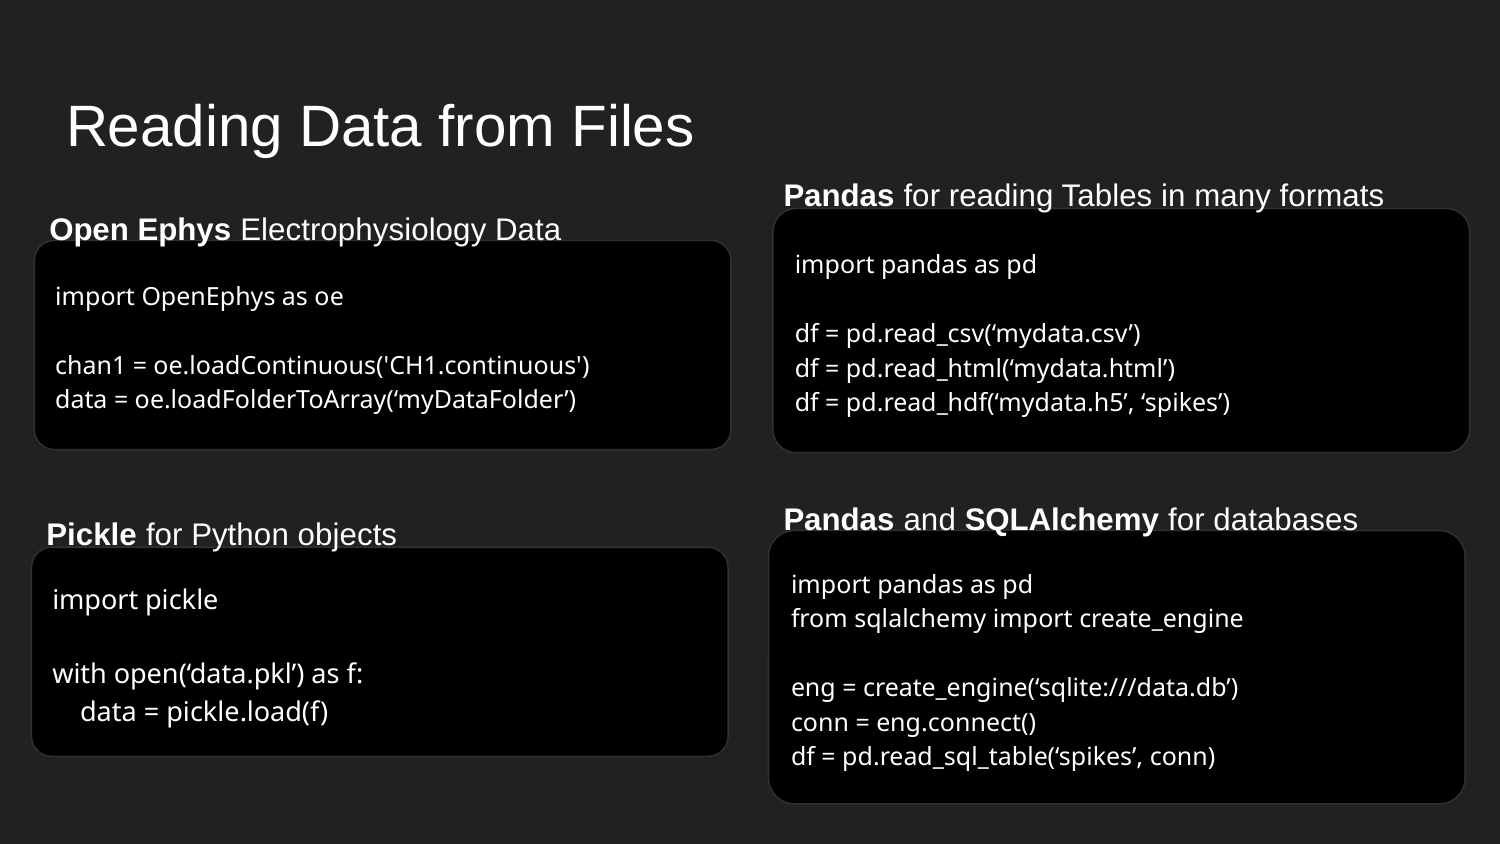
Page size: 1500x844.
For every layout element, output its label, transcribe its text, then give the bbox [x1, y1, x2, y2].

list Open Ephys Electrophysiology Data [34, 188, 637, 236]
text_box import OpenEphys as oe chan1 = oe.loadContinuous('CH1.continuous') data = oe.loadFolderToArray(‘myDataFolder’) [34, 240, 731, 450]
list Pandas and SQLAlchemy for databases [768, 478, 1424, 526]
text_box import pandas as pd df = pd.read_csv(‘mydata.csv’) df = pd.read_html(‘mydata.html’) df = pd.read_hdf(‘mydata.h5’, ‘spikes’) [772, 208, 1470, 453]
list Pickle for Python objects [31, 493, 624, 542]
list Pandas for reading Tables in many formats [768, 154, 1457, 203]
title Reading Data from Files [51, 72, 740, 167]
text_box import pickle with open(‘data.pkl’) as f: data = pickle.load(f) [31, 547, 729, 757]
text_box import pandas as pd from sqlalchemy import create_engine eng = create_engine(‘sqlite:///data.db’) conn = eng.connect() df = pd.read_sql_table(‘spikes’, conn) [768, 530, 1466, 804]
